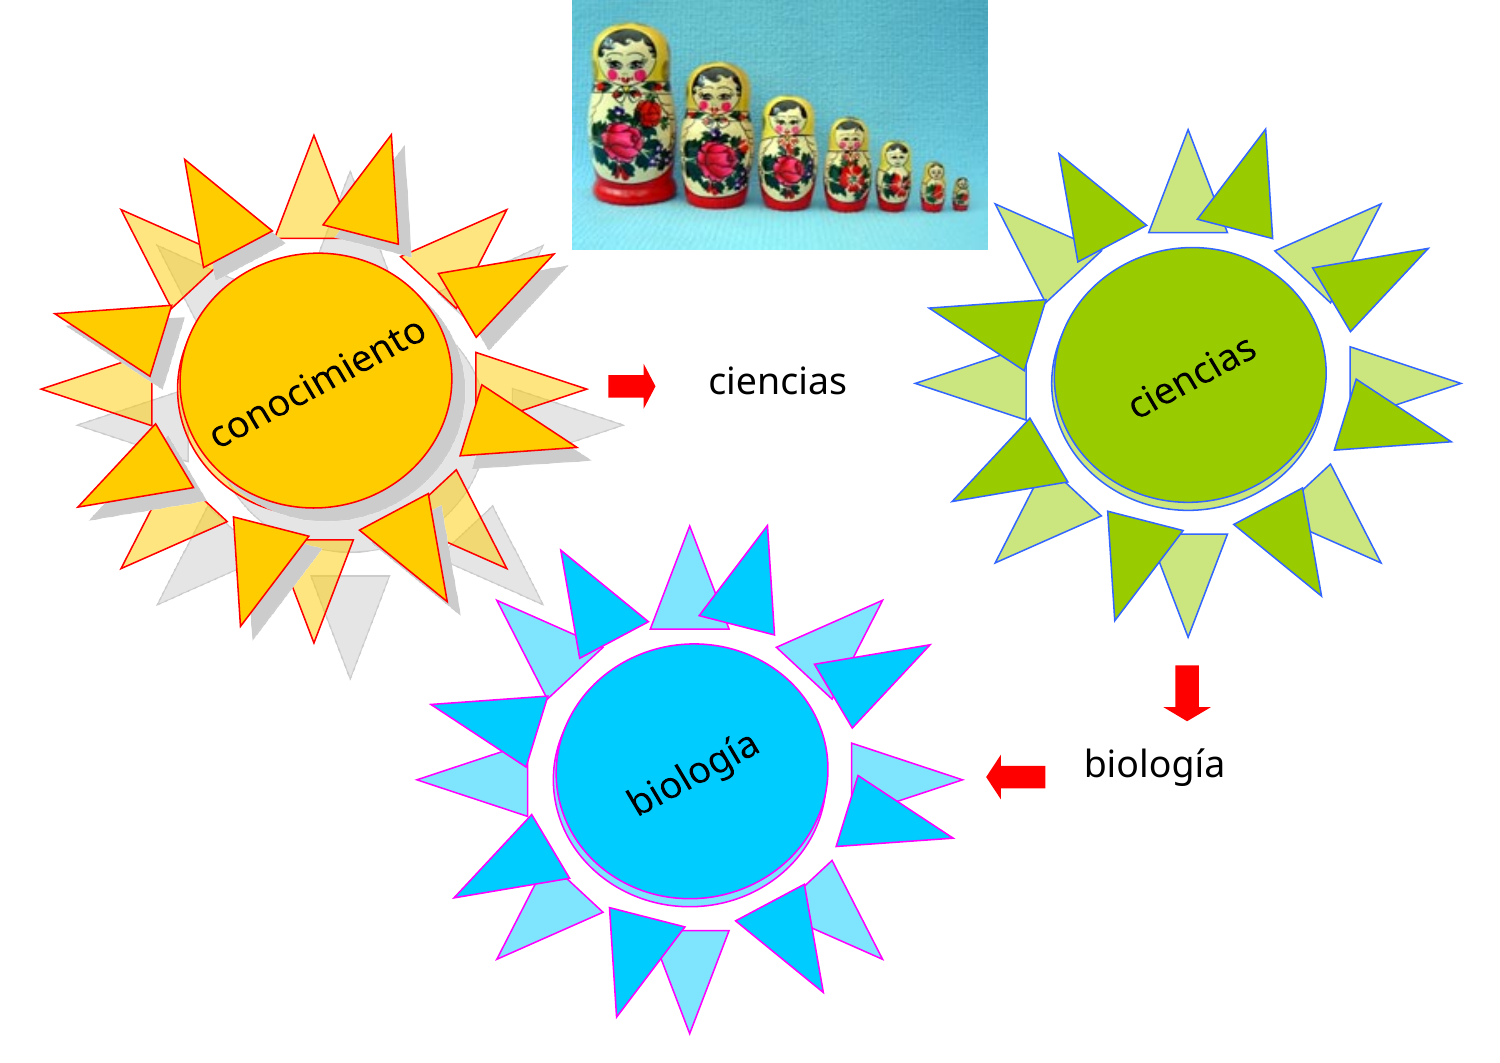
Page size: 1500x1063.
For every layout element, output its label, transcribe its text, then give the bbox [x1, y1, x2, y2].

text_box [400, 209, 507, 309]
text_box [1163, 665, 1211, 722]
text_box biología [560, 550, 649, 659]
text_box ciencias [693, 349, 863, 411]
text_box [995, 203, 1102, 303]
text_box [995, 483, 1102, 563]
text_box [805, 860, 883, 960]
text_box conocimiento [77, 423, 194, 508]
text_box ciencias [1334, 379, 1452, 451]
text_box conocimiento [54, 305, 172, 377]
text_box [851, 743, 963, 801]
text_box [661, 930, 730, 1034]
picture [572, 0, 988, 250]
text_box [274, 135, 354, 239]
text_box [1350, 346, 1461, 405]
text_box [496, 879, 604, 960]
text_box ciencias [929, 299, 1047, 371]
text_box biología [454, 814, 570, 898]
text_box biología [699, 525, 775, 635]
text_box [429, 469, 507, 569]
text_box [650, 526, 730, 630]
text_box ciencias [1107, 511, 1184, 621]
text_box [1148, 129, 1228, 233]
text_box conocimiento [323, 134, 399, 245]
text_box ciencias [1233, 487, 1322, 597]
text_box biología [430, 696, 548, 768]
text_box conocimiento [180, 253, 452, 508]
text_box biología [814, 644, 931, 729]
text_box [285, 539, 354, 643]
text_box [41, 361, 152, 426]
text_box conocimiento [460, 384, 578, 456]
text_box [915, 355, 1027, 421]
text_box [177, 357, 449, 517]
text_box biología [556, 643, 828, 899]
text_box [1303, 464, 1382, 563]
text_box [416, 751, 528, 817]
text_box ciencias [1058, 153, 1147, 262]
text_box ciencias [1312, 248, 1429, 332]
text_box biología [836, 775, 954, 847]
text_box conocimiento [233, 516, 309, 627]
text_box conocimiento [184, 159, 273, 268]
text_box [1051, 348, 1323, 511]
text_box conocimiento [359, 493, 448, 602]
text_box [608, 363, 656, 409]
text_box ciencias [1054, 247, 1327, 503]
text_box [121, 209, 228, 309]
text_box [553, 740, 824, 907]
text_box [475, 352, 587, 411]
text_box ciencias [1197, 129, 1273, 239]
text_box biología [735, 884, 824, 993]
text_box [1274, 203, 1382, 303]
text_box ciencias [952, 418, 1068, 502]
text_box biología [609, 907, 685, 1018]
text_box [1159, 534, 1228, 638]
text_box [121, 488, 228, 569]
text_box conocimiento [438, 253, 554, 338]
text_box biología [1069, 732, 1335, 793]
text_box [776, 600, 883, 700]
text_box [496, 600, 604, 700]
text_box [986, 754, 1046, 800]
